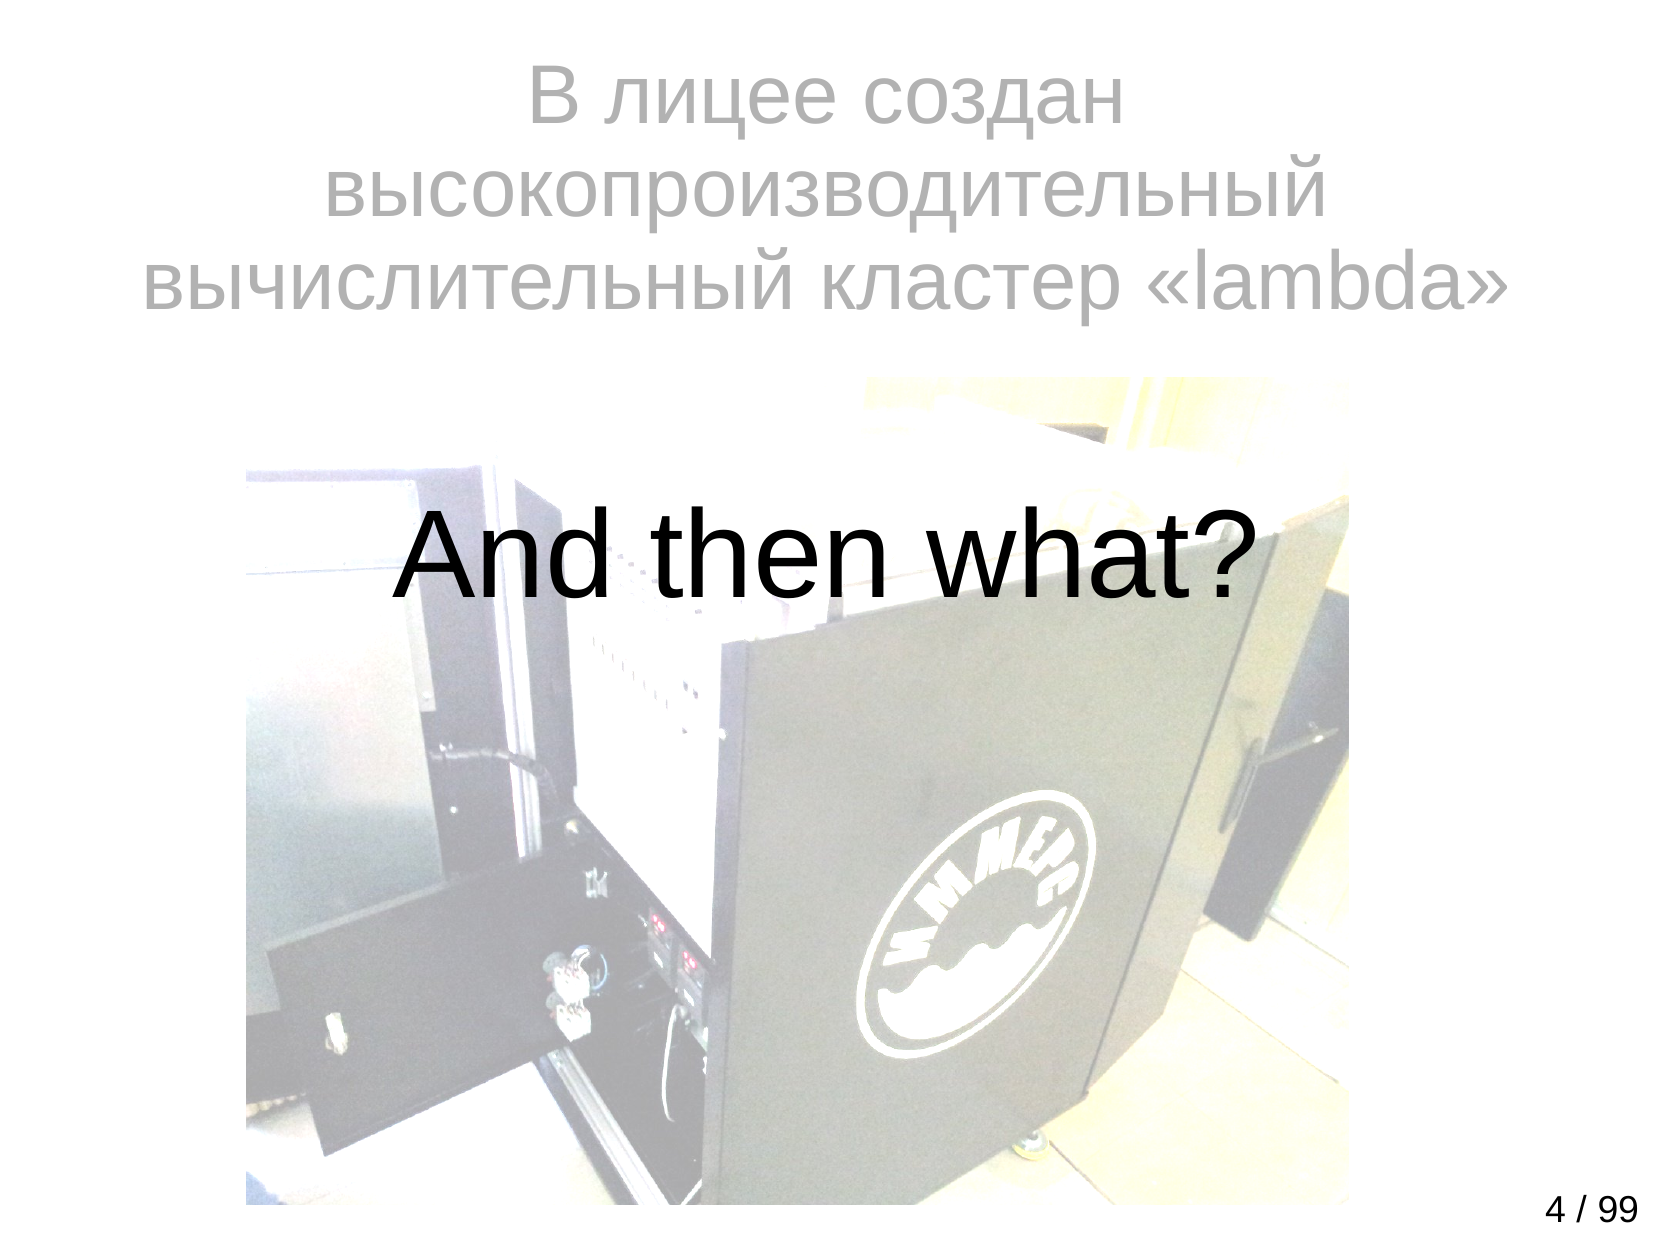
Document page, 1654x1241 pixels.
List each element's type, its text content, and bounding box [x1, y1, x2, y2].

picture [246, 1134, 1349, 1205]
picture [246, 377, 1349, 484]
list And then what? [82, 484, 1571, 1134]
text_box <number> / 99 [1380, 1181, 1654, 1238]
list В лицее создан высокопроизводительный вычислительный кластер «lambda» [82, 48, 1571, 484]
